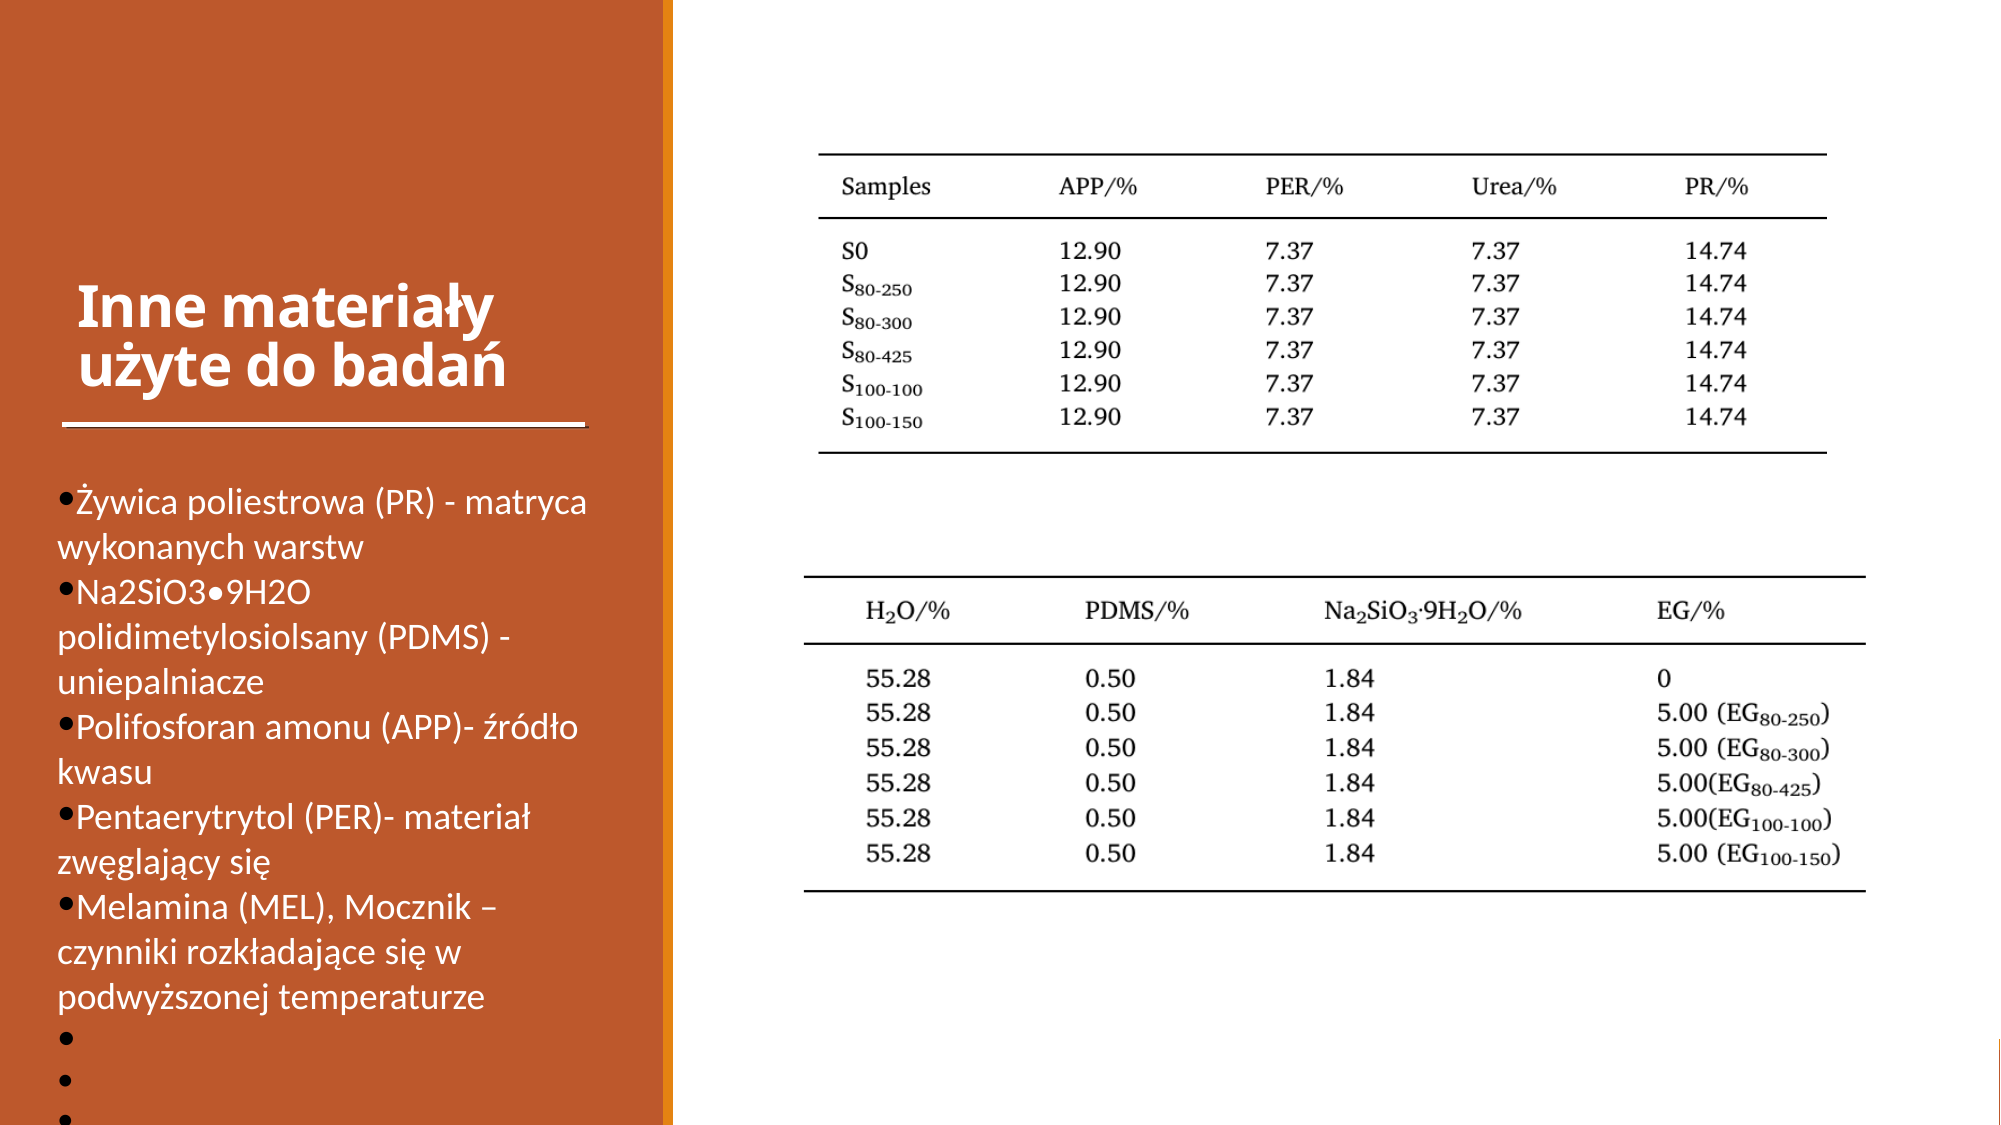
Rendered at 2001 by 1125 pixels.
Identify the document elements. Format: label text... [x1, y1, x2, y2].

title Inne materiały użyte do badań [62, 60, 624, 406]
picture [803, 569, 1882, 926]
text_box Żywica poliestrowa (PR) - matryca wykonanych warstw Na2SiO3•9H2O polidimetylosiolsany (PDMS) - uniepalniacze Polifosforan amonu (APP)- źródło kwasu Pentaerytrytol (PER)- materiał zwęglający się Melamina (MEL), Mocznik – czynniki rozkładające się w podwyższonej temperaturze [42, 469, 624, 1125]
picture [796, 147, 1827, 486]
text_box [0, 0, 2000, 1125]
